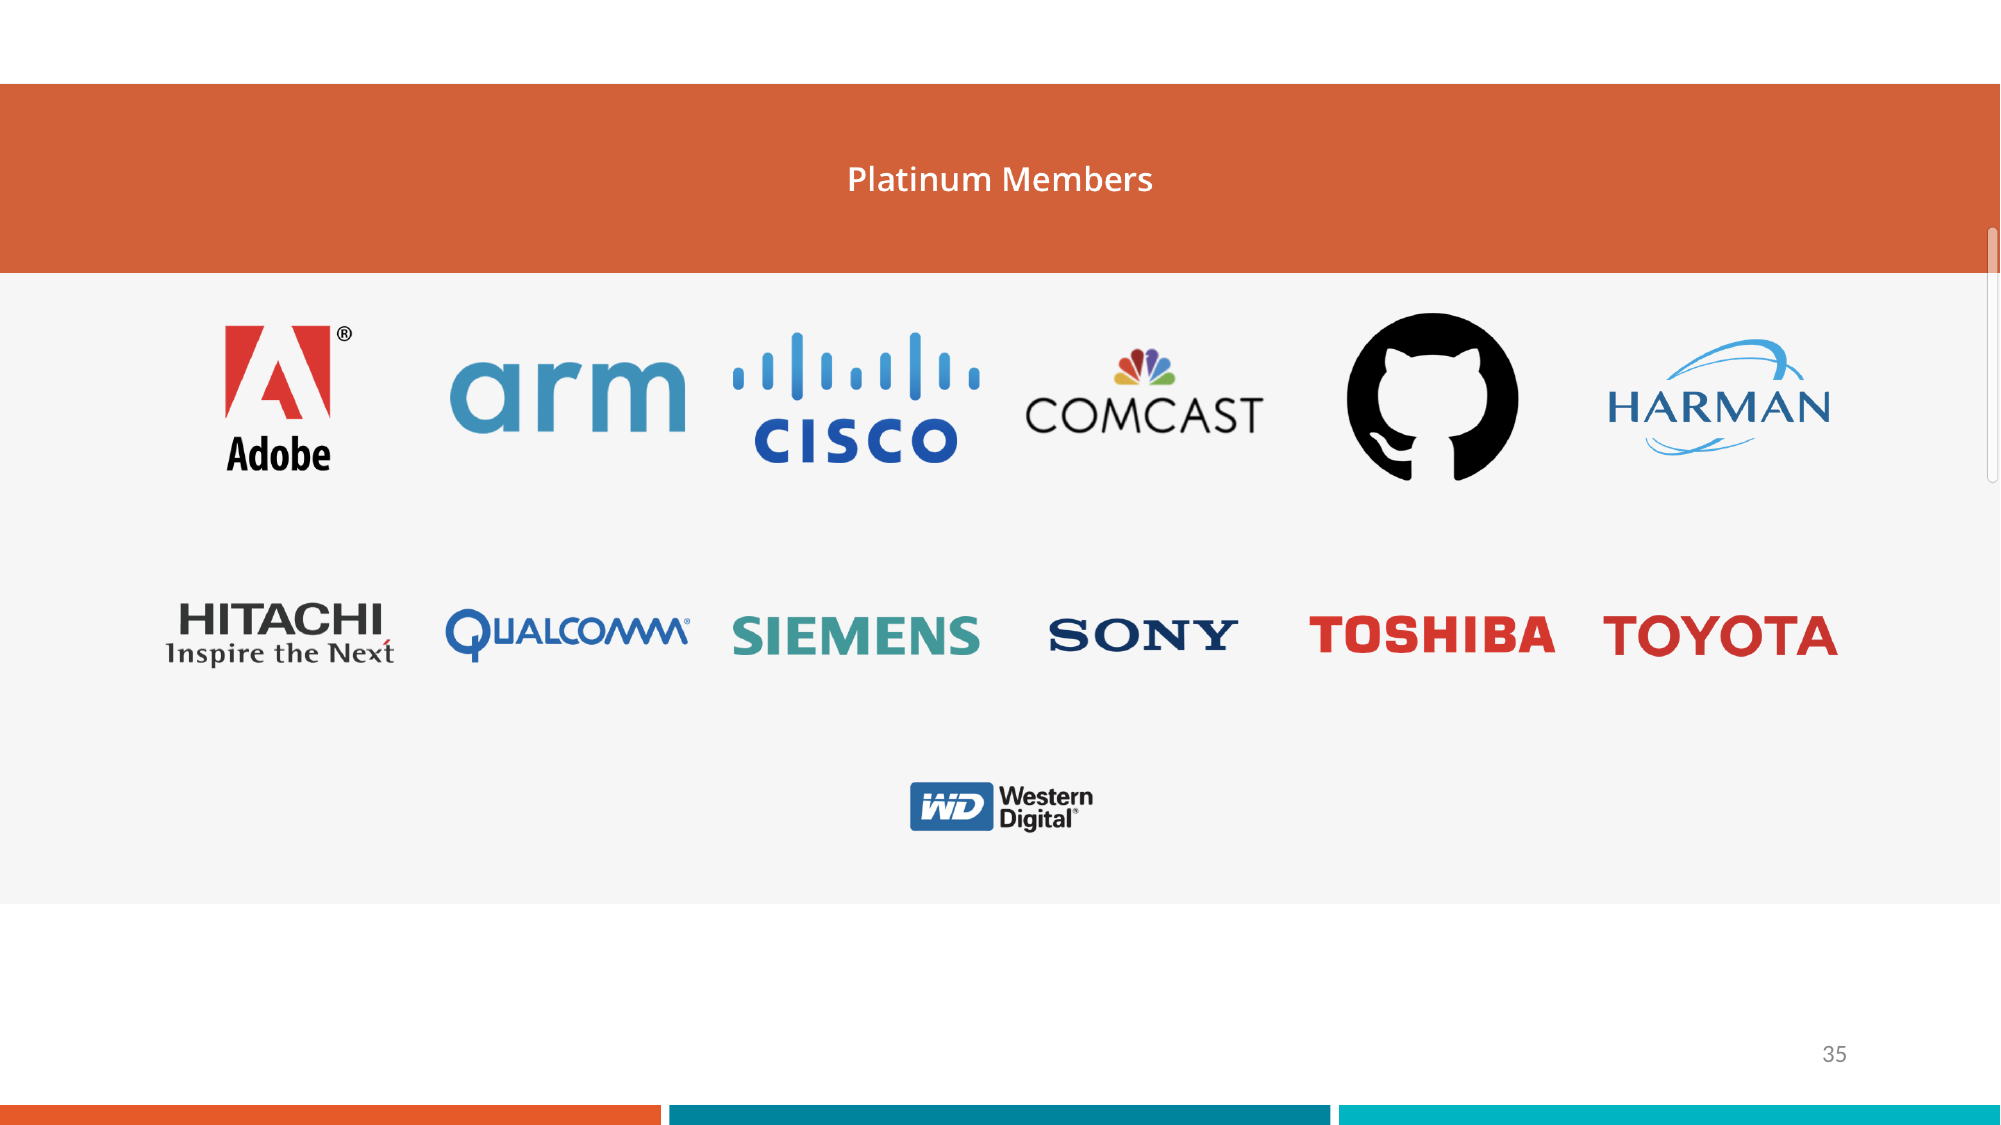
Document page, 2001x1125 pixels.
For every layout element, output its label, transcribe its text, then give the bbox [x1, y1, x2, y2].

slide_number <number> [1648, 1022, 1863, 1083]
picture [0, 83, 2000, 904]
